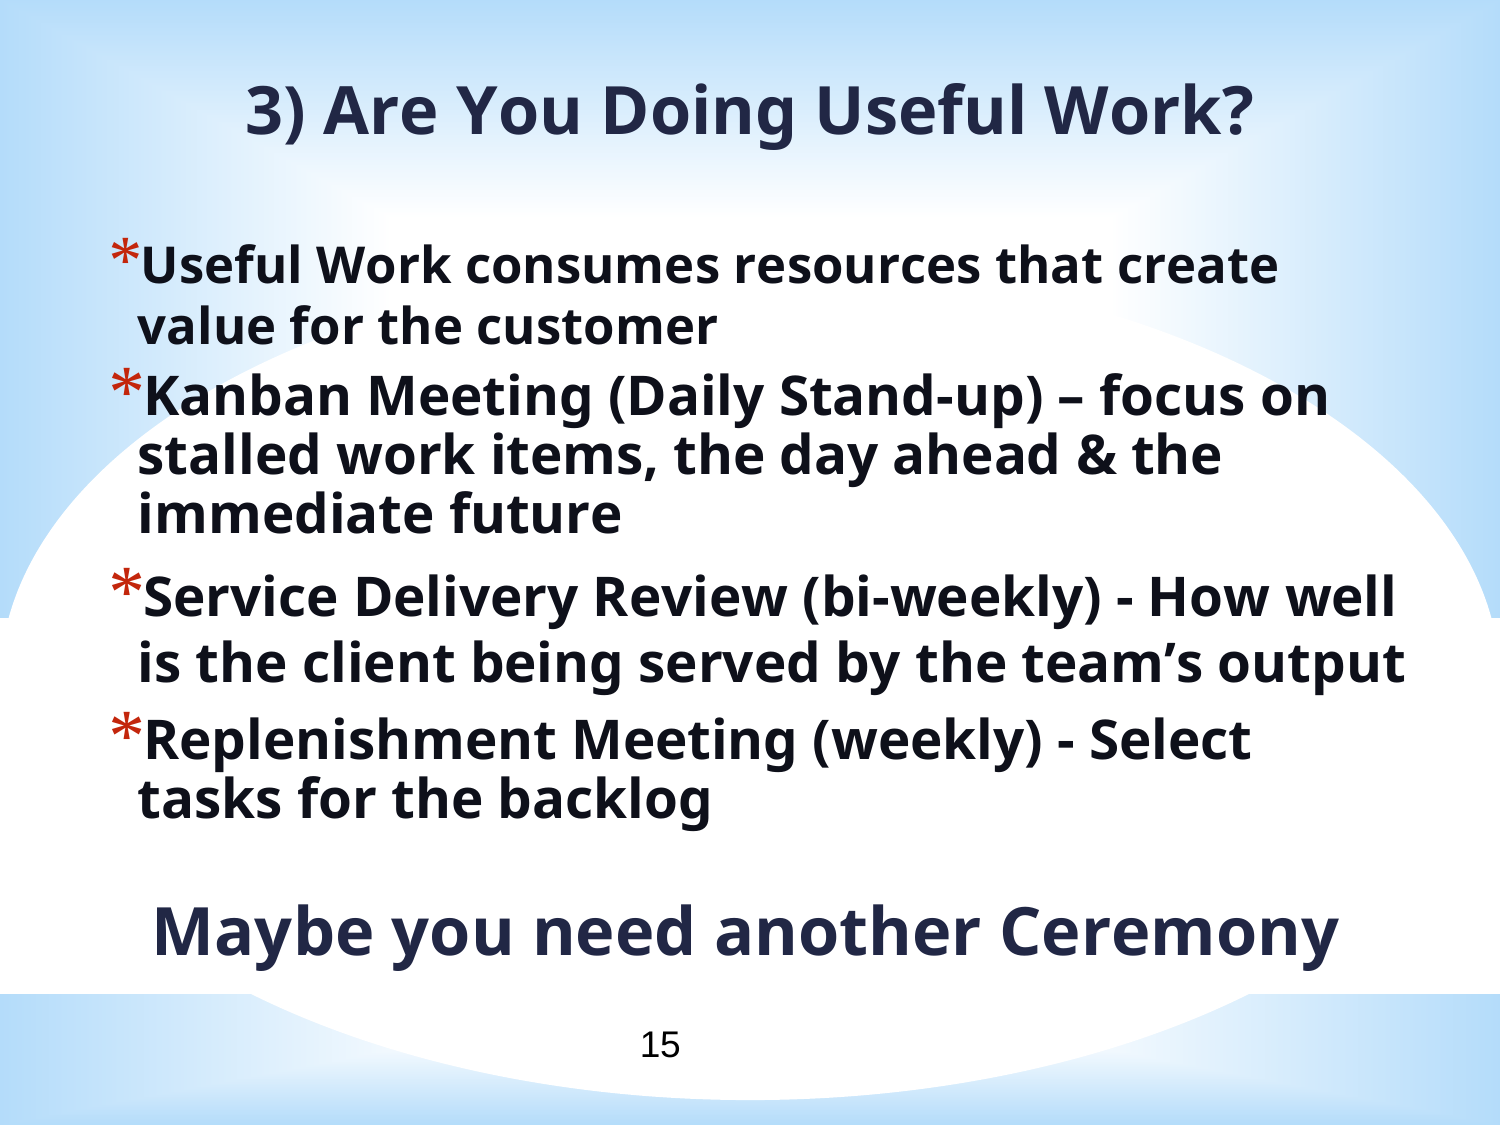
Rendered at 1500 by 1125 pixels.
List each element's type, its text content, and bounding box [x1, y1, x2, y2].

picture [0, 993, 1500, 1125]
title Maybe you need another Ceremony [108, 881, 1384, 994]
list Useful Work consumes resources that create value for the customer Kanban Meeting (Daily Stand-up) – focus on stalled work items, the day ahead & the immediate future Service Delivery Review (bi-weekly) - How well is the client being served by the team’s output Replenishment Meeting (weekly) - Select tasks for the backlog [87, 224, 1426, 863]
title 3) Are You Doing Useful Work? [112, 60, 1388, 198]
picture [0, 0, 1500, 906]
text_box <number> [624, 1012, 925, 1073]
